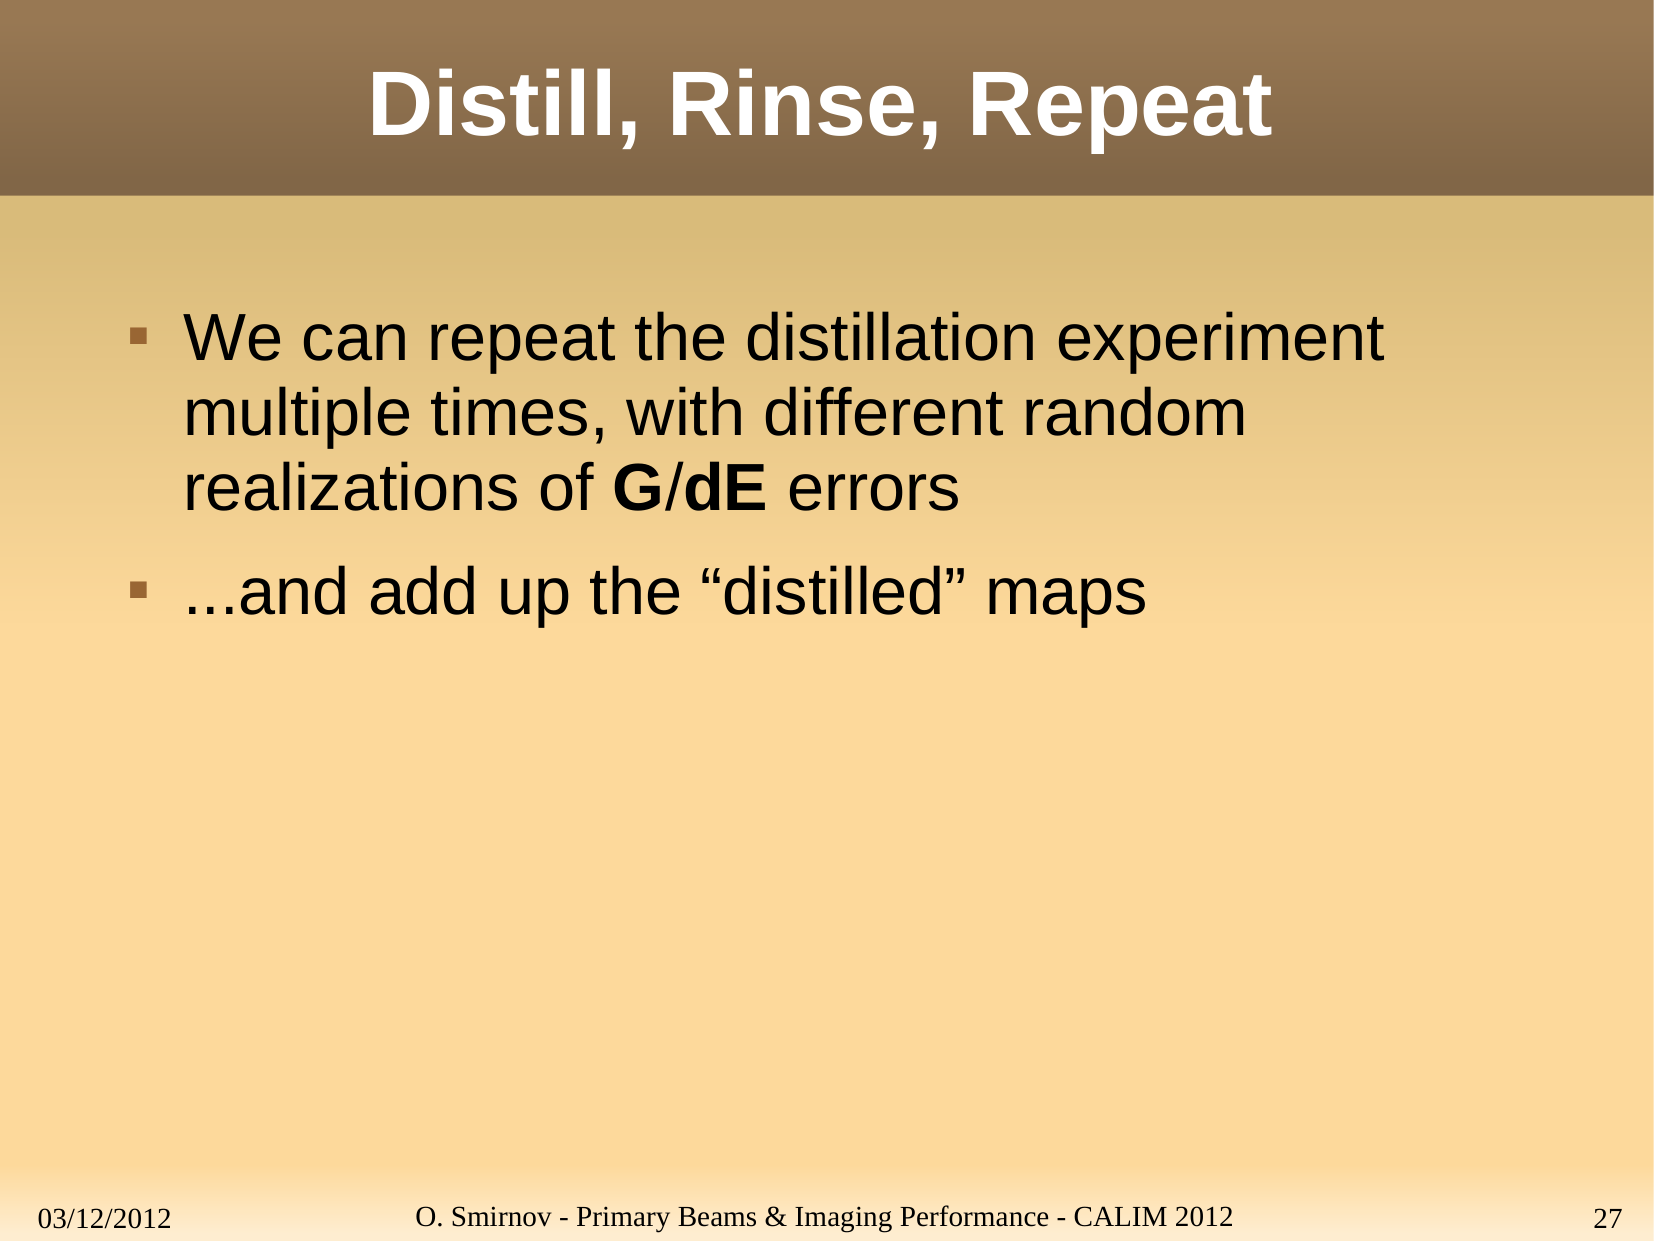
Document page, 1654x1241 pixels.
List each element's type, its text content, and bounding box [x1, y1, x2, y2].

title Distill, Rinse, Repeat [76, 0, 1565, 208]
list We can repeat the distillation experiment multiple times, with different random realizations of G/dE errors ...and add up the “distilled” maps [112, 300, 1601, 1119]
picture [0, 0, 1654, 1241]
